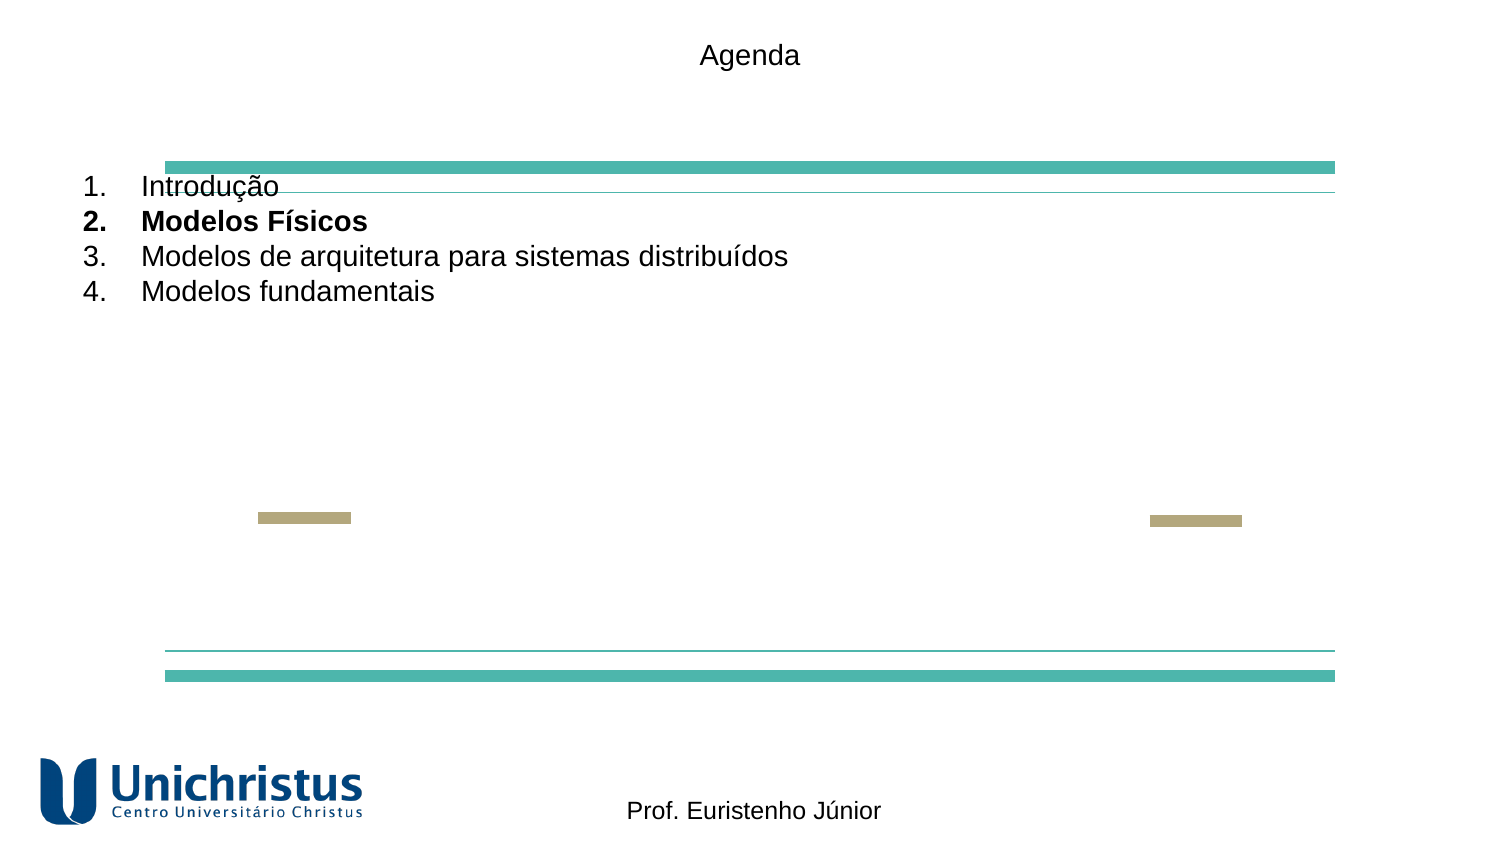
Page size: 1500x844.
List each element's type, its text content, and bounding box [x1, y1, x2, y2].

list Introdução Modelos Físicos Modelos de arquitetura para sistemas distribuídos Modelos fundamentais [51, 152, 1449, 750]
picture [35, 754, 367, 827]
title Agenda [51, 20, 1449, 137]
